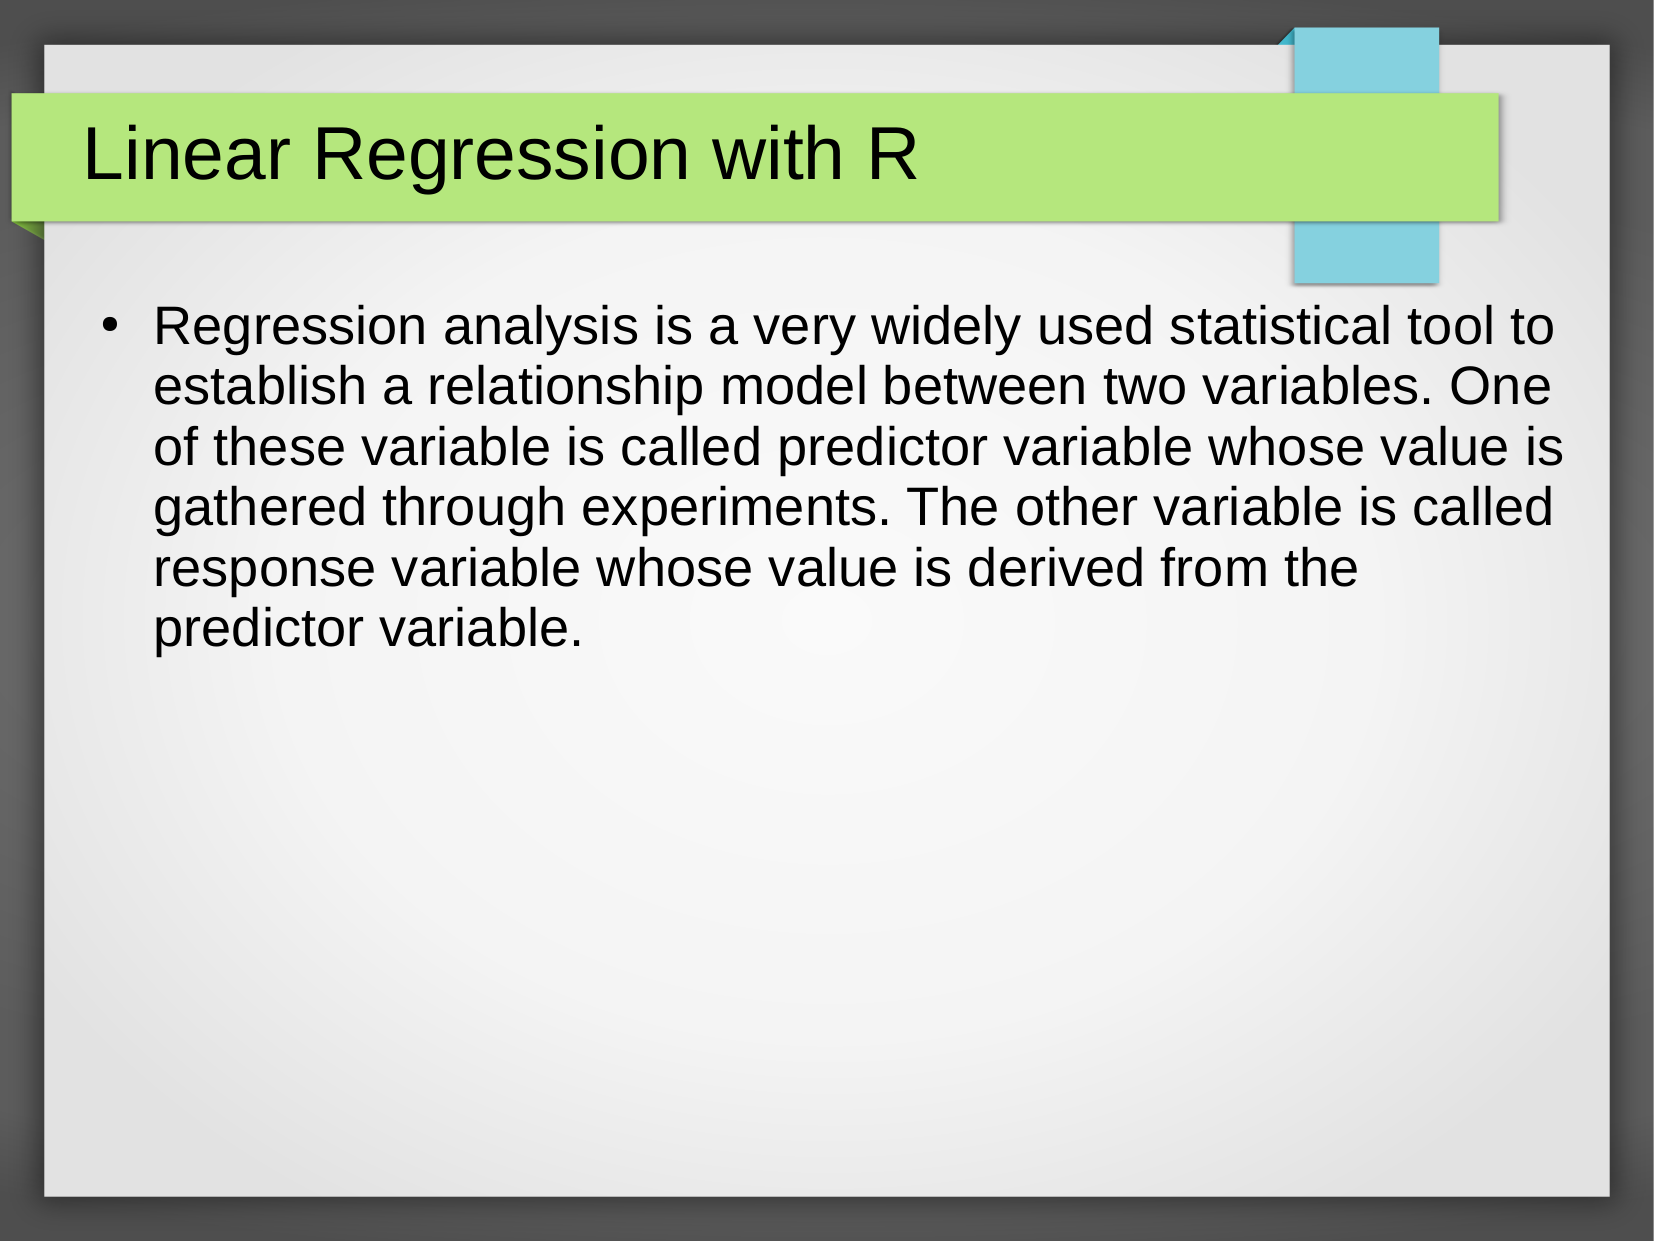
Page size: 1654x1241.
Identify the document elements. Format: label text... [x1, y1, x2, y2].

picture [0, 0, 1654, 1241]
title Linear Regression with R [82, 94, 1264, 213]
list Regression analysis is a very widely used statistical tool to establish a relationship model between two variables. One of these variable is called predictor variable whose value is gathered through experiments. The other variable is called response variable whose value is derived from the predictor variable. [82, 295, 1571, 1015]
